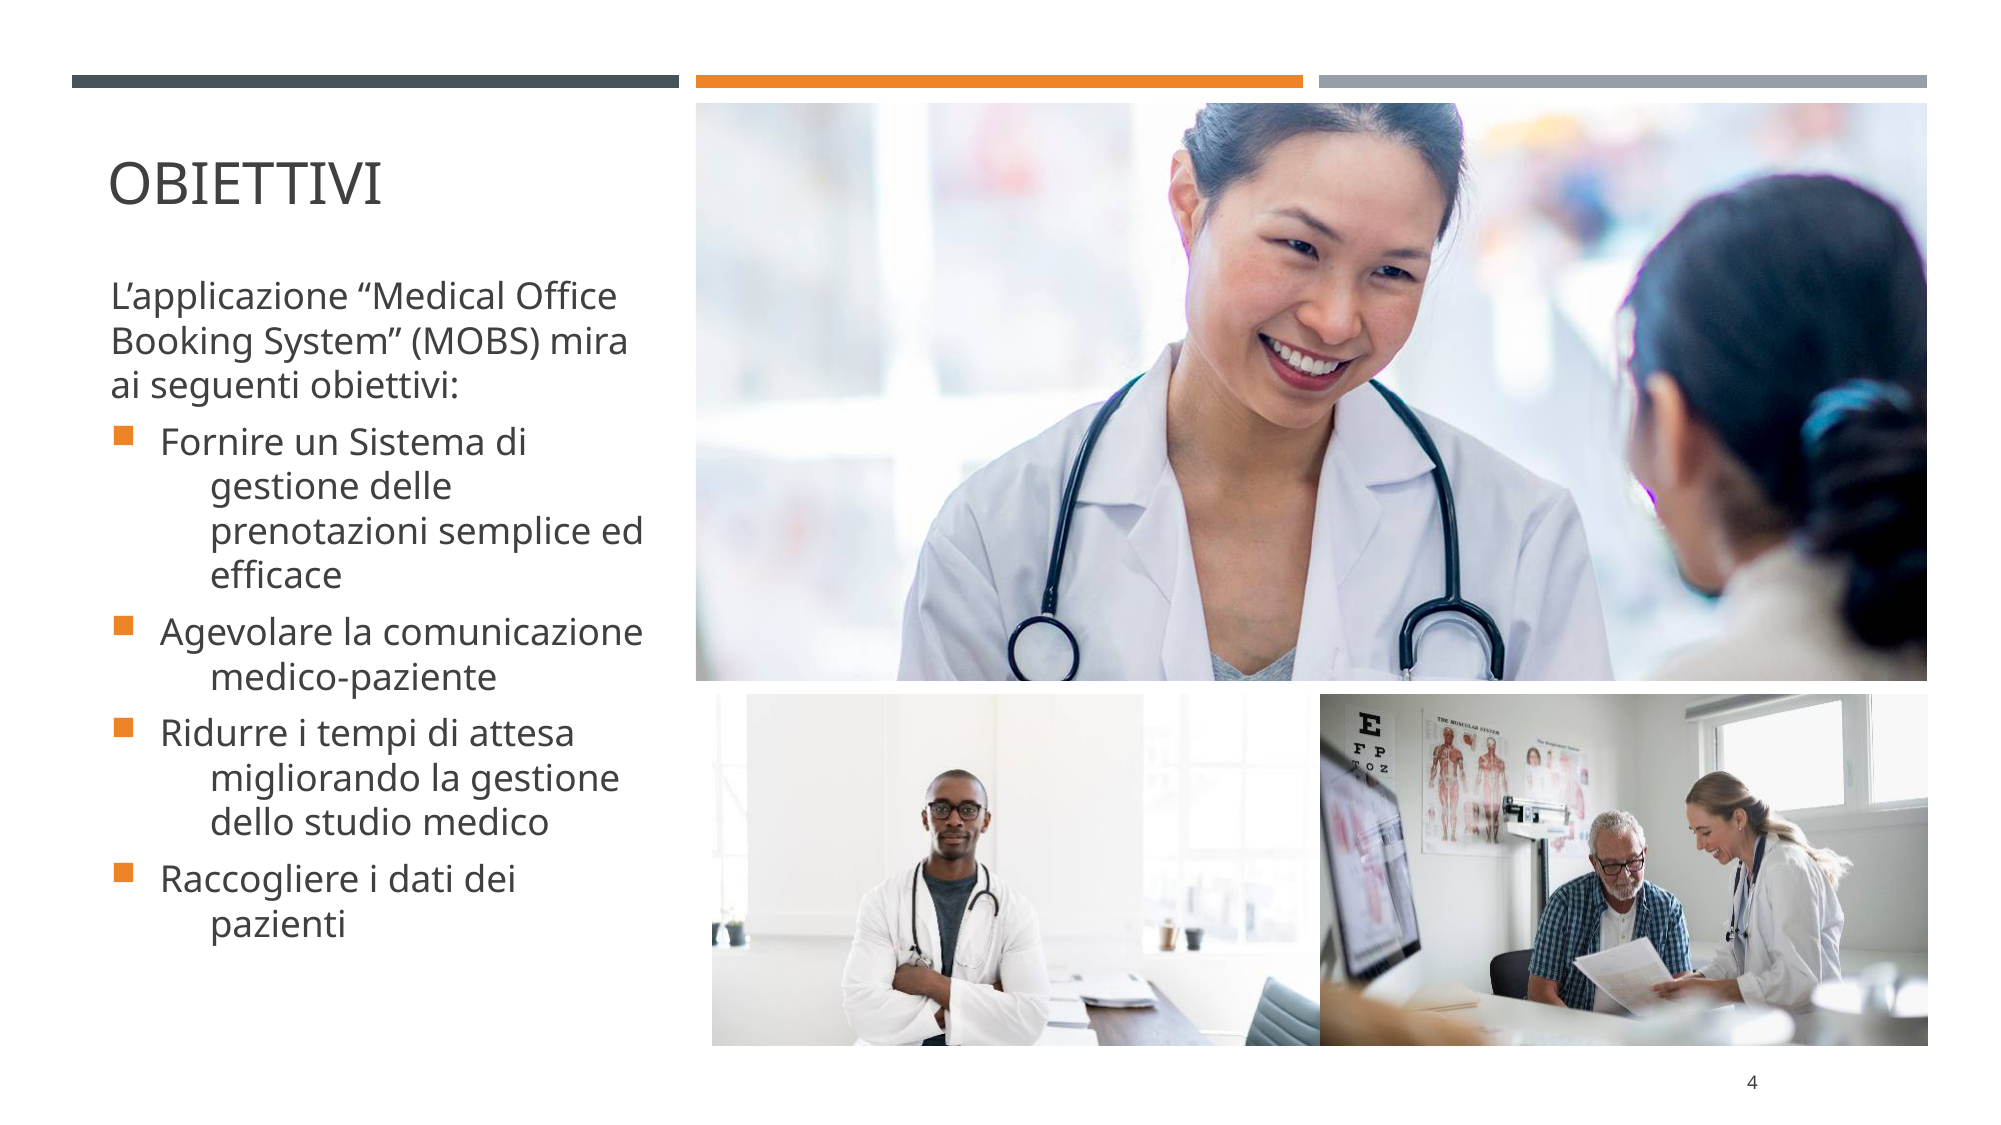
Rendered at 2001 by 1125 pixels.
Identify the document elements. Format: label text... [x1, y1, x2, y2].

title Obiettivi [92, 126, 663, 224]
picture [695, 103, 1927, 682]
text_box [1732, 1053, 1905, 1114]
picture [712, 694, 1928, 1046]
list L’applicazione “Medical Office Booking System” (MOBS) mira ai seguenti obiettivi: Fornire un Sistema di gestione delle prenotazioni semplice ed efficace Agevolare la comunicazione medico-paziente Ridurre i tempi di attesa migliorando la gestione dello studio medico Raccogliere i dati dei pazienti [95, 255, 666, 962]
